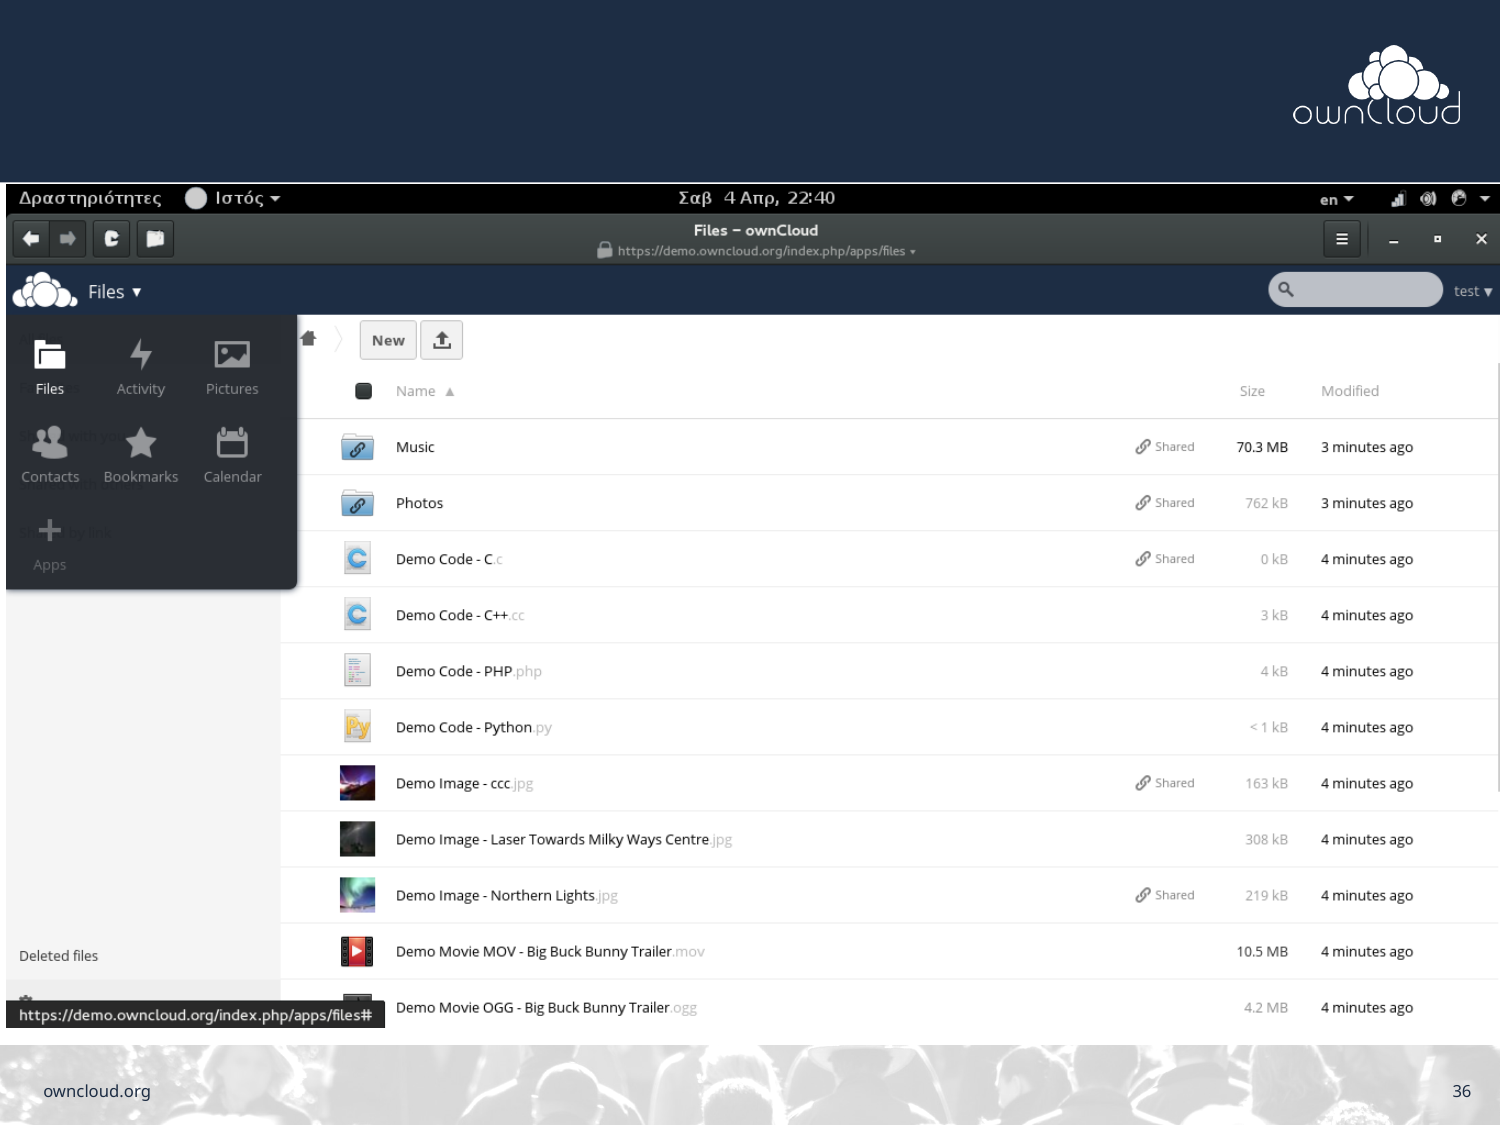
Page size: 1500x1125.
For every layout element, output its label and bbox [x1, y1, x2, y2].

picture [1293, 45, 1460, 124]
picture [0, 1045, 1500, 1125]
picture [6, 184, 1500, 1028]
